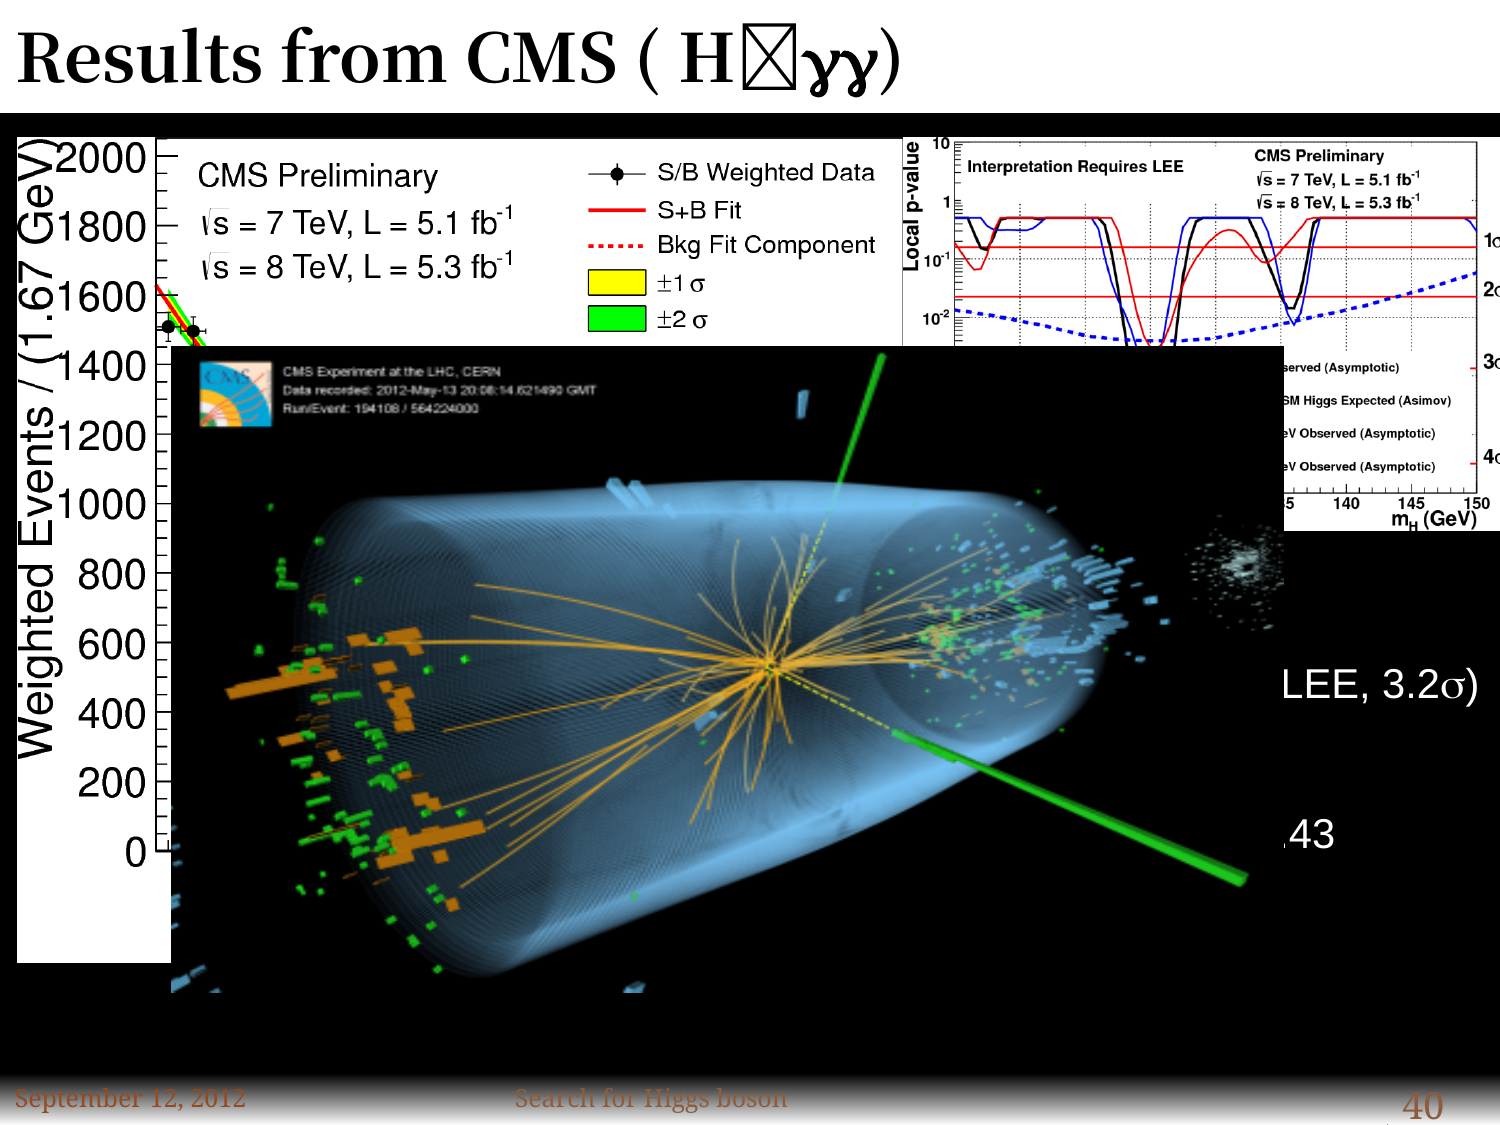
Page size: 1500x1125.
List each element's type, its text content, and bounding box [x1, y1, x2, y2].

picture [17, 137, 1500, 993]
title Results from CMS ( Hgg) [0, 0, 1500, 113]
footer Search for Higgs boson [500, 1074, 1387, 1125]
text_box  Expected 2.5 s Observed 4.1s (LEE, 3.2s) Signal strength: s/sSM = 1.56 ±0.43 [1284, 549, 1500, 865]
slide_number September 12, 2012 [0, 1074, 500, 1125]
slide_number <number> [1387, 1074, 1500, 1125]
